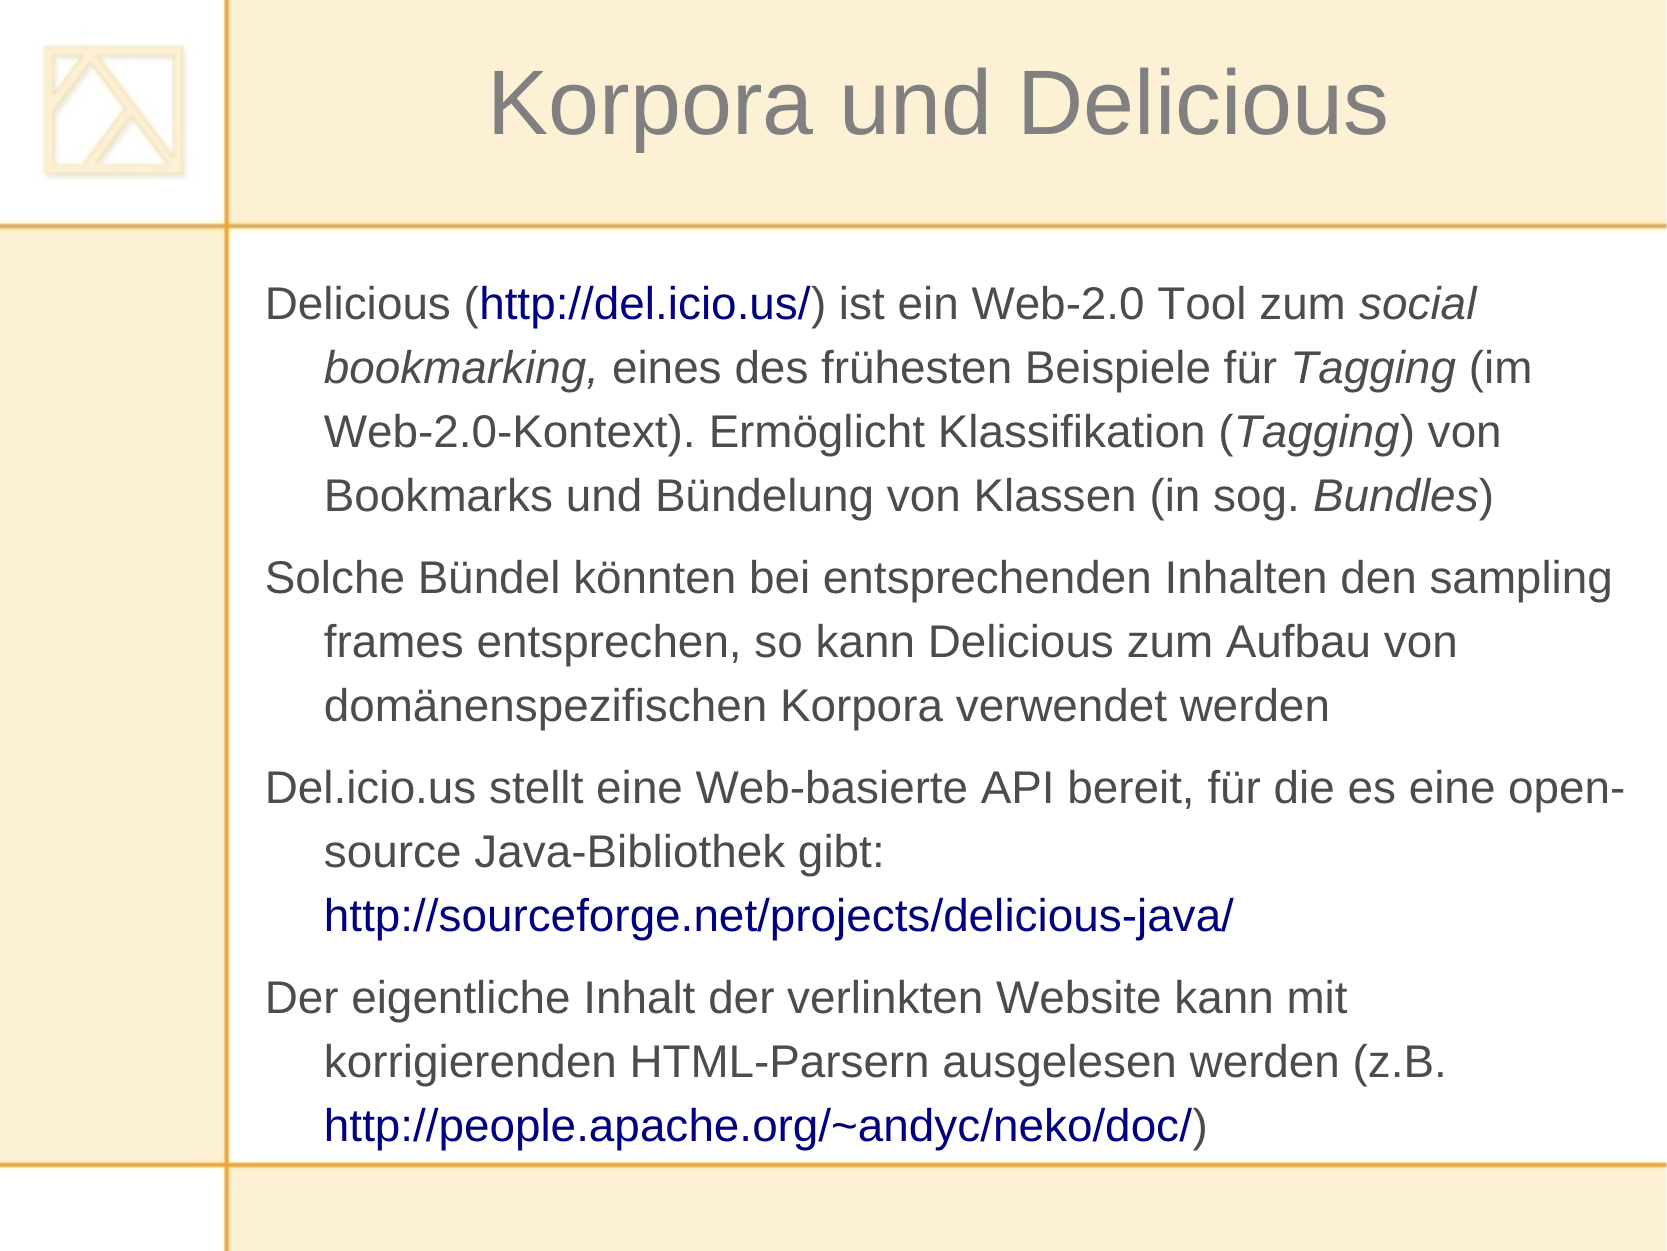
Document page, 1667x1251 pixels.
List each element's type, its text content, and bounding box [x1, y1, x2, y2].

title Korpora und Delicious [268, 0, 1611, 209]
picture [0, 0, 1667, 1251]
list Delicious (http://del.icio.us/) ist ein Web-2.0 Tool zum social bookmarking, eines des frühesten Beispiele für Tagging (im Web-2.0-Kontext). Ermöglicht Klassifikation (Tagging) von Bookmarks und Bündelung von Klassen (in sog. Bundles) Solche Bündel könnten bei entsprechenden Inhalten den sampling frames entsprechen, so kann Delicious zum Aufbau von domänenspezifischen Korpora verwendet werden Del.icio.us stellt eine Web-basierte API bereit, für die es eine open-source Java-Bibliothek gibt:http://sourceforge.net/projects/delicious-java/ Der eigentliche Inhalt der verlinkten Website kann mit korrigierenden HTML-Parsern ausgelesen werden (z.B. http://people.apache.org/~andyc/neko/doc/) [236, 265, 1654, 1151]
